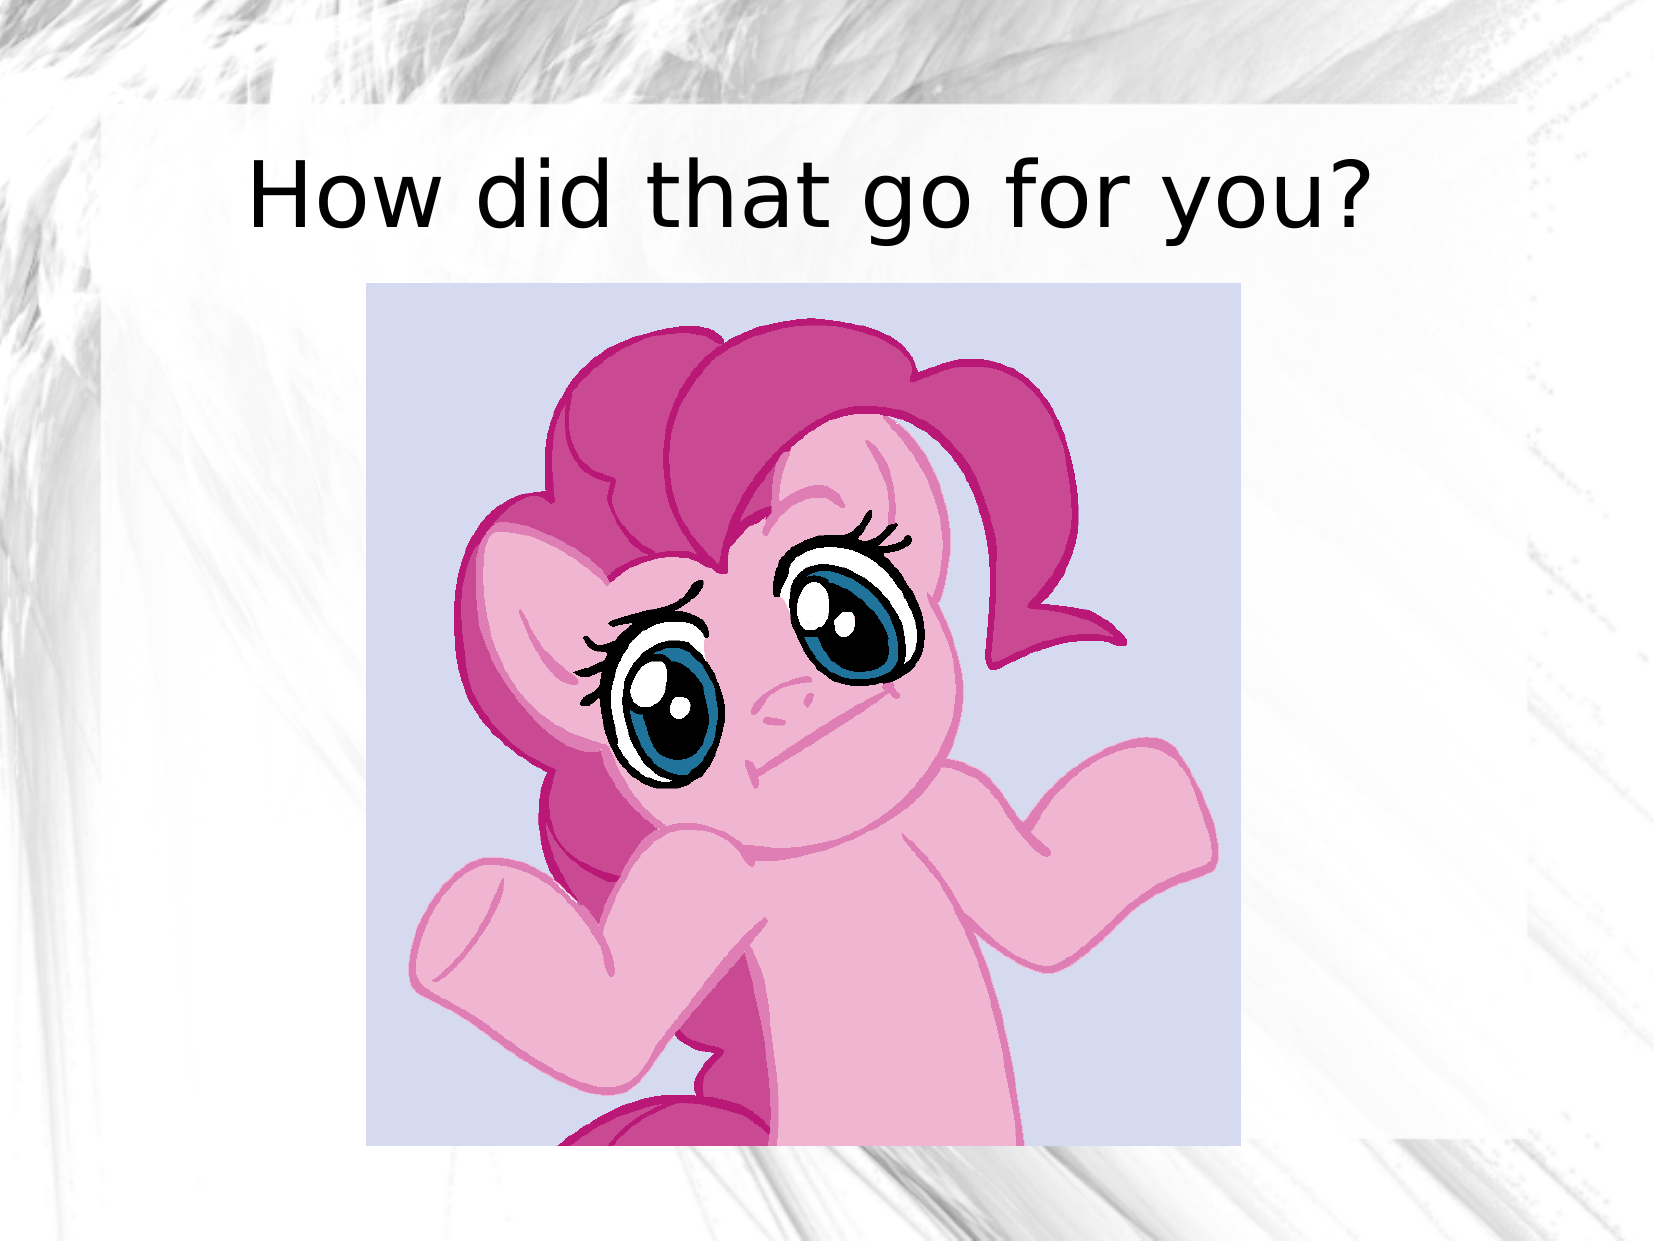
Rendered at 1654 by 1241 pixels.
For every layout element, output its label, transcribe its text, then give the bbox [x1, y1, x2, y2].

title How did that go for you? [118, 112, 1506, 281]
picture [0, 0, 1654, 1241]
